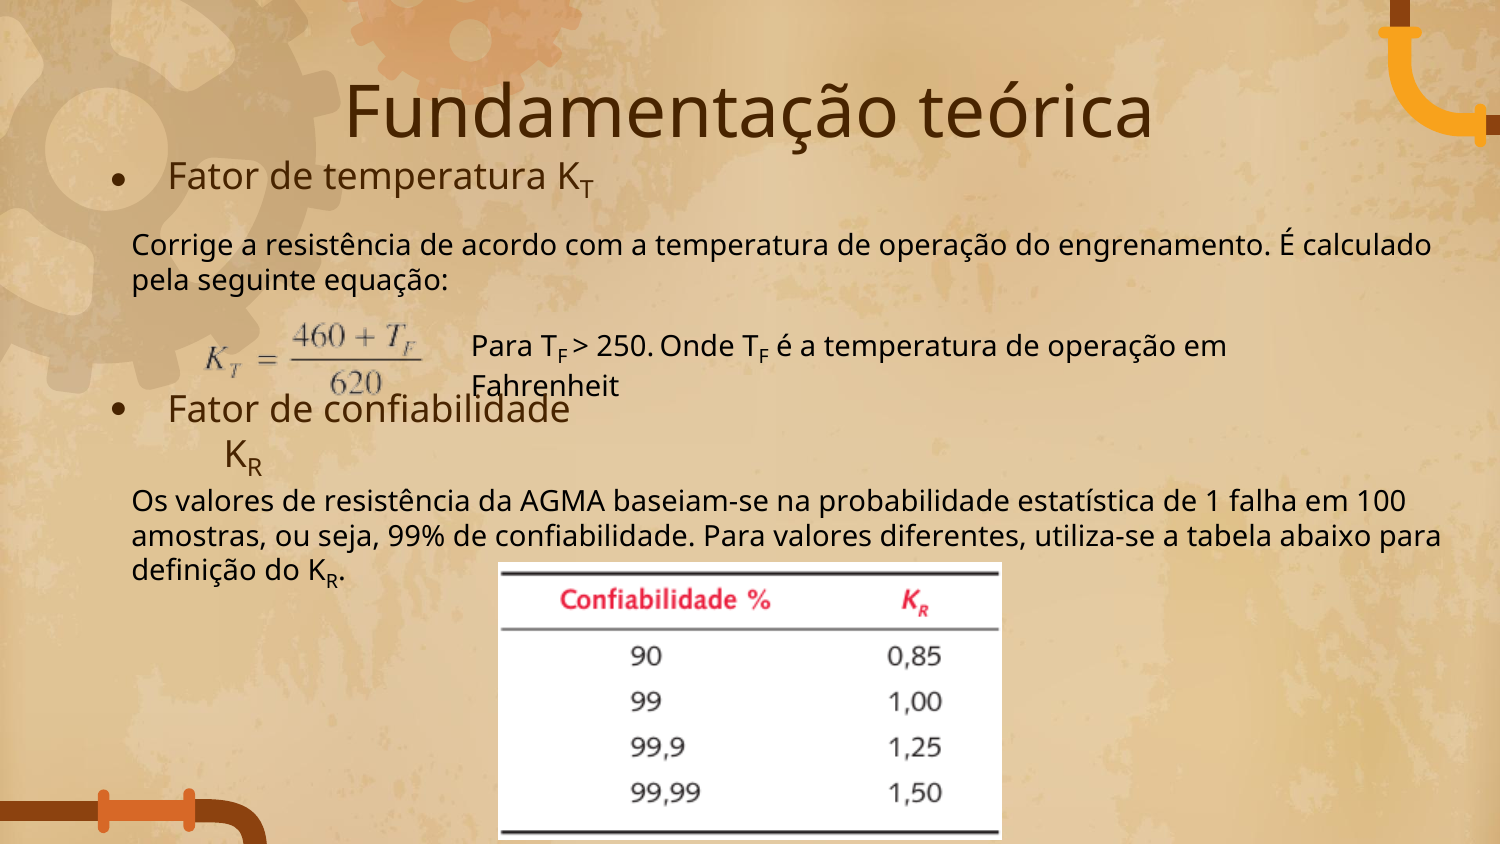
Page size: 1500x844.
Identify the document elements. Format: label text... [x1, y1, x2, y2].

text_box Para TF > 250. Onde TF é a temperatura de operação em Fahrenheit [455, 311, 1345, 378]
picture [160, 298, 456, 357]
title Fundamentação teórica [116, 49, 1384, 127]
picture [498, 562, 1002, 840]
subtitle Fator de confiabilidade KR [58, 357, 613, 510]
subtitle Fator de temperatura KT [58, 101, 613, 254]
text_box Os valores de resistência da AGMA baseiam-se na probabilidade estatística de 1 falha em 100 amostras, ou seja, 99% de confiabilidade. Para valores diferentes, utiliza-se a tabela abaixo para definição do KR. [116, 466, 1475, 568]
text_box Corrige a resistência de acordo com a temperatura de operação do engrenamento. É calculado pela seguinte equação: [116, 210, 1476, 312]
